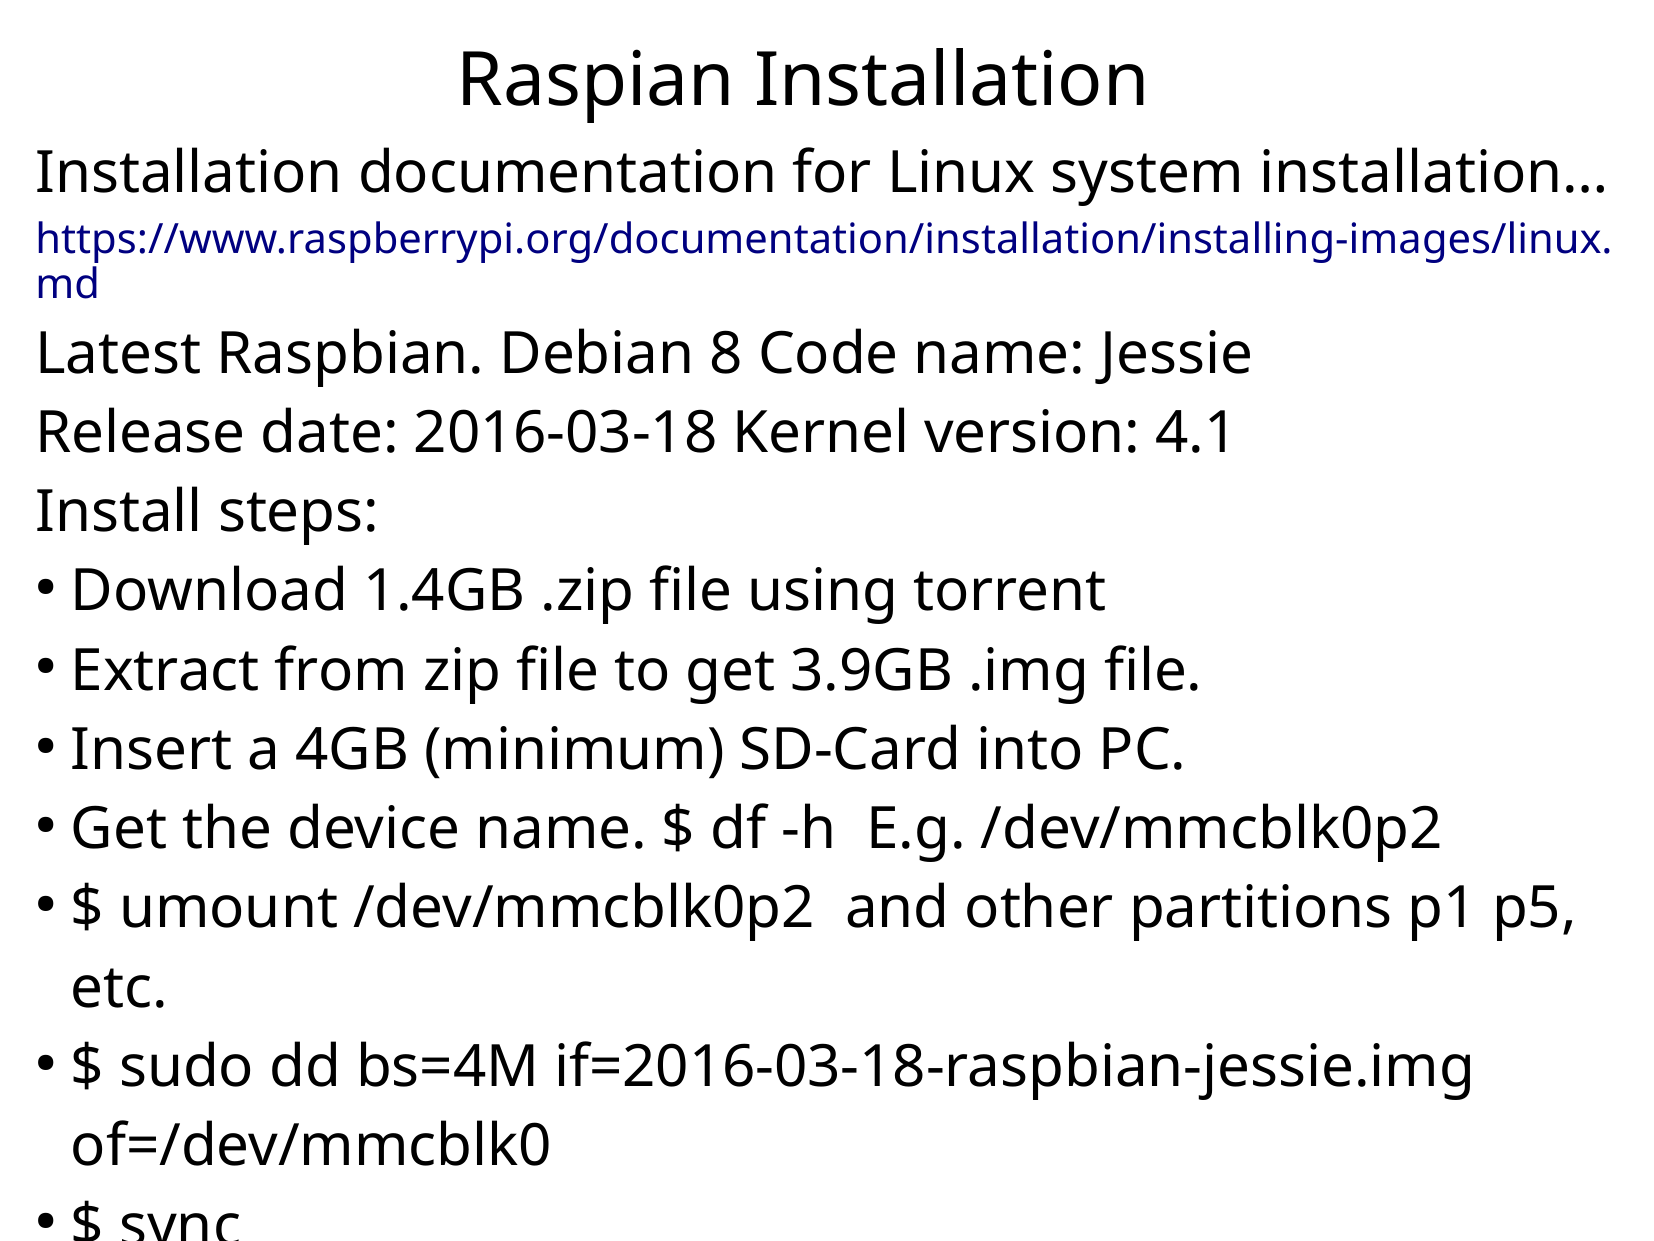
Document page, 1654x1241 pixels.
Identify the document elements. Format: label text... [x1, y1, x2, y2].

subtitle Installation documentation for Linux system installation… https://www.raspberrypi.org/documentation/installation/installing-images/linux.md Latest Raspbian. Debian 8 Code name: Jessie Release date: 2016-03-18 Kernel version: 4.1 Install steps: Download 1.4GB .zip file using torrent Extract from zip file to get 3.9GB .img file. Insert a 4GB (minimum) SD-Card into PC. Get the device name. $ df -h E.g. /dev/mmcblk0p2 $ umount /dev/mmcblk0p2 and other partitions p1 p5, etc. $ sudo dd bs=4M if=2016-03-18-raspbian-jessie.img of=/dev/mmcblk0 $ sync Remove SD-Card. Insert in Raspberry Pi and boot. Exit from X windowing system. $ rasp-config to... Expand file system to fill the SD-Card. [35, 129, 1619, 1229]
title Raspian Installation [59, 35, 1548, 118]
